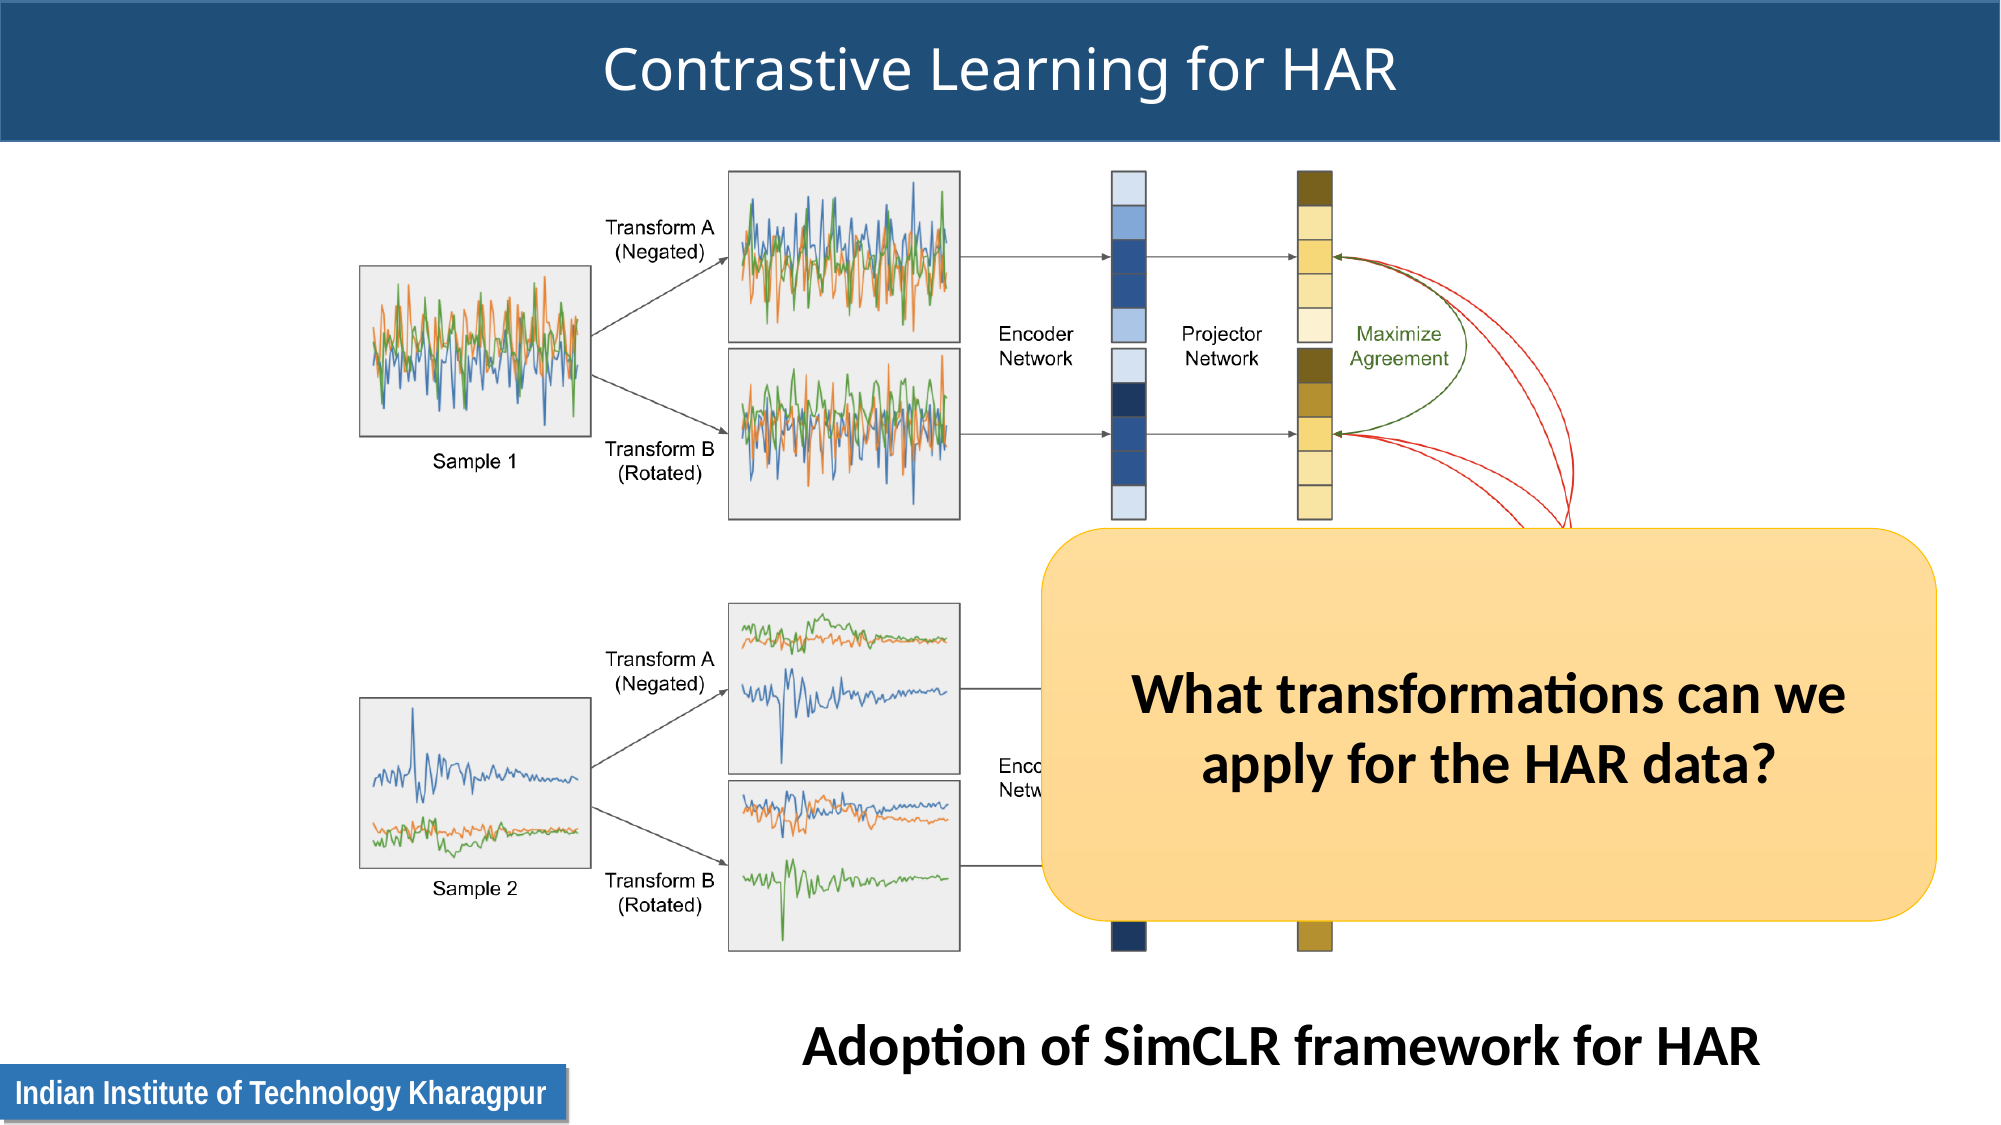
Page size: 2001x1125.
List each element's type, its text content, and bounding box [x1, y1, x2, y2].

title Contrastive Learning for HAR [0, 1, 2000, 141]
text_box Adoption of SimCLR framework for HAR [787, 999, 1948, 1086]
picture [325, 161, 1583, 964]
text_box What transformations can we apply for the HAR data? [1041, 528, 1937, 922]
